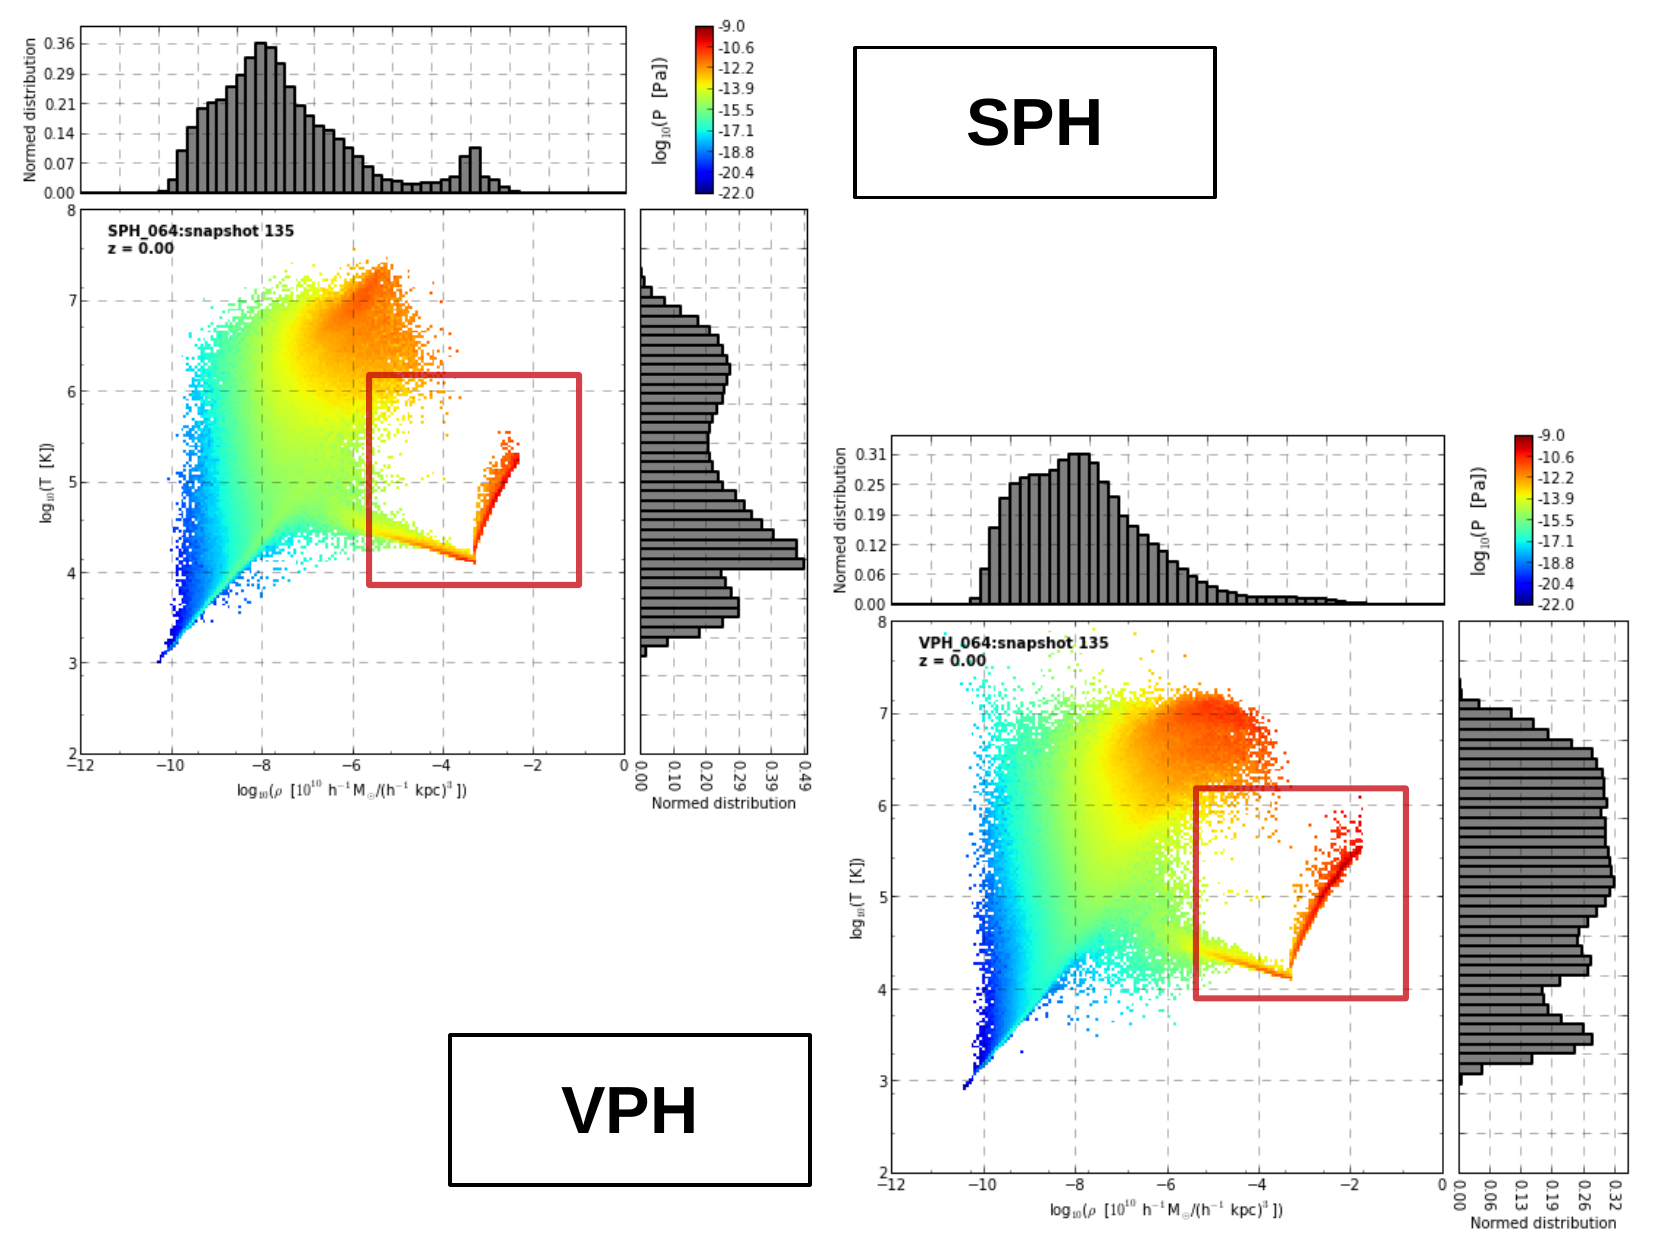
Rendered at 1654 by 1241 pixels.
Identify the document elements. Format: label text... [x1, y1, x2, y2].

picture [15, 10, 820, 819]
picture [825, 419, 1638, 1239]
text_box SPH [855, 47, 1216, 198]
text_box VPH [450, 1035, 811, 1186]
